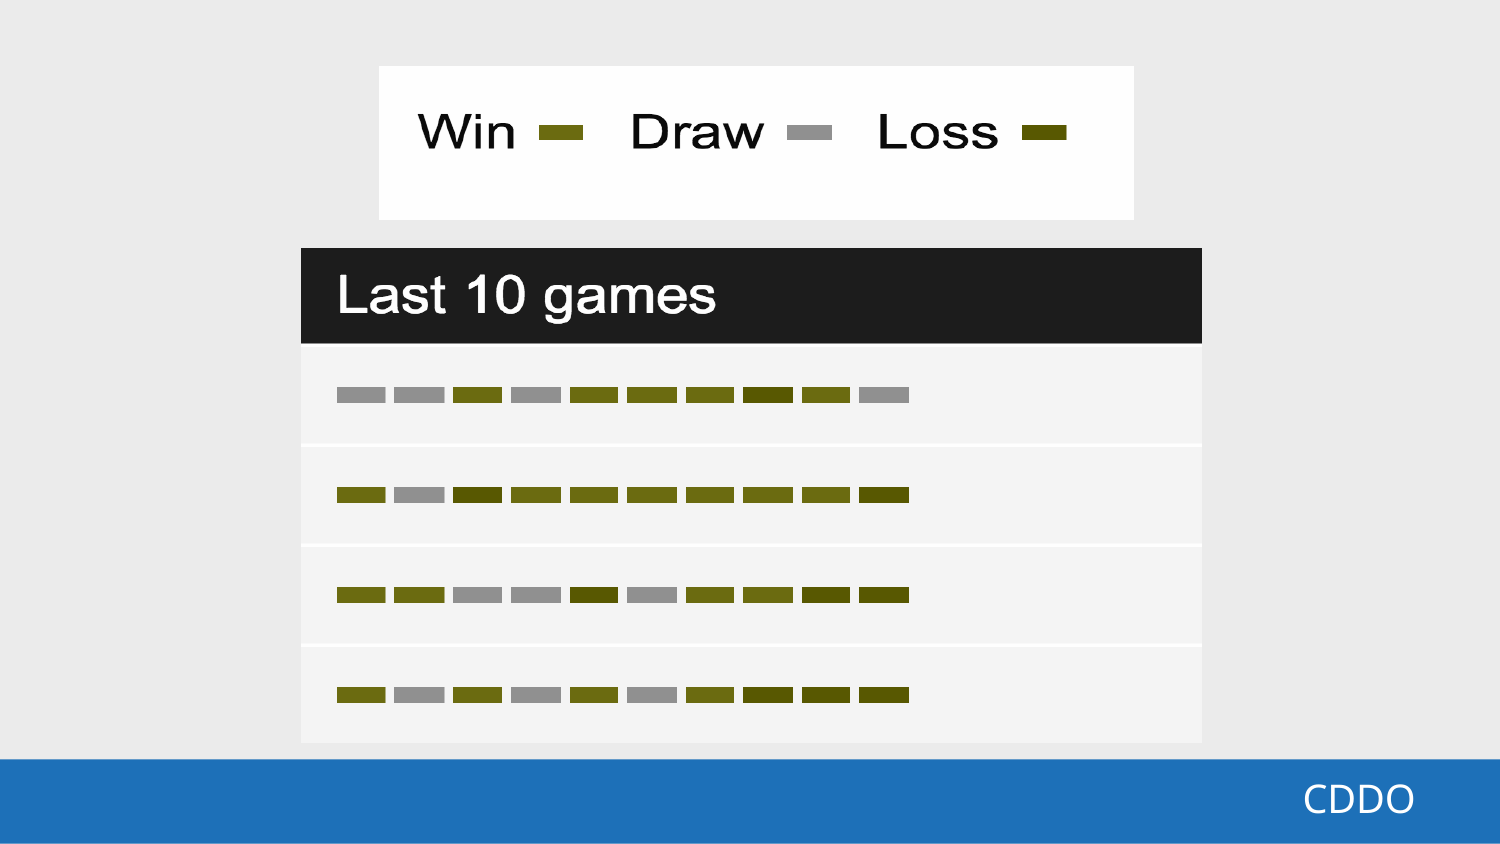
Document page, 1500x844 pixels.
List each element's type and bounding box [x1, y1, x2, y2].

picture [301, 248, 1202, 743]
picture [379, 66, 1134, 220]
